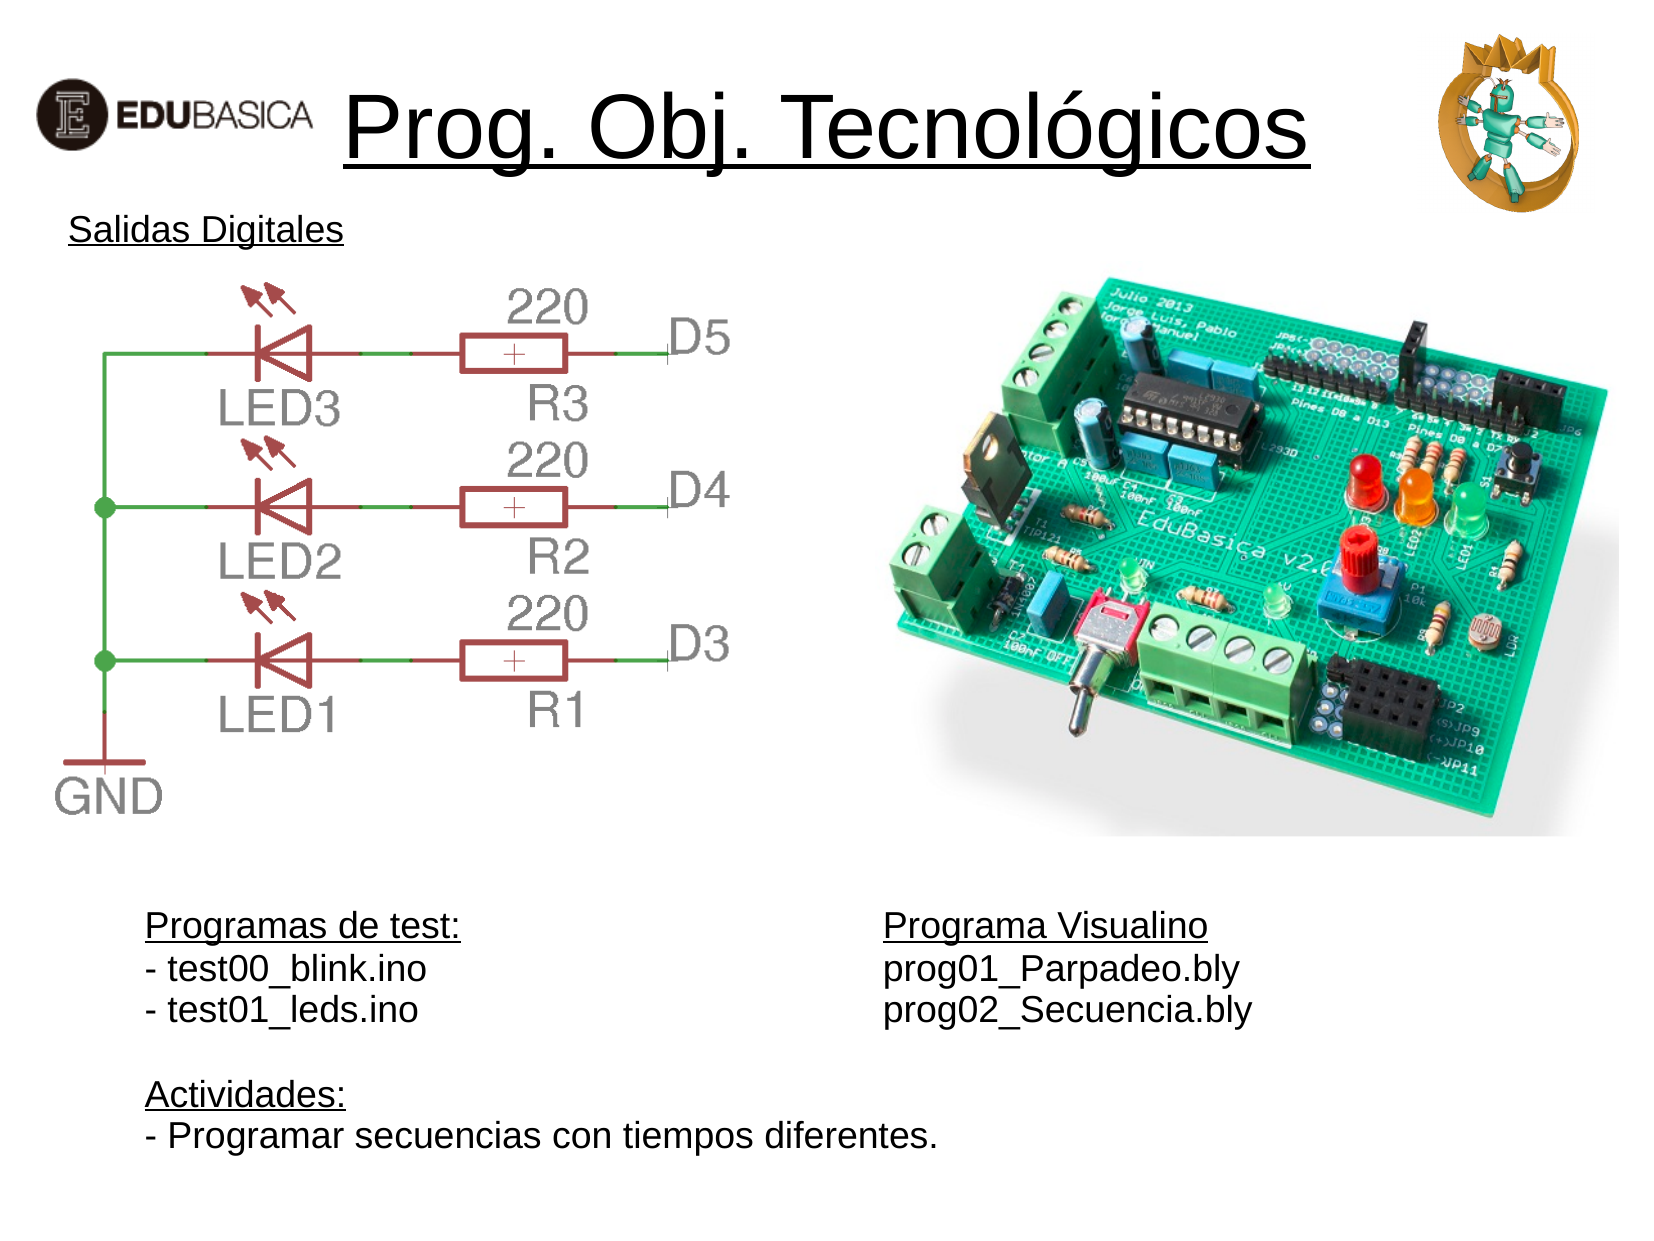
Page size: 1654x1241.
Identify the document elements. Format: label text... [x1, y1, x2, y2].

picture [875, 261, 1619, 839]
title Prog. Obj. Tecnológicos [82, 23, 1571, 231]
picture [35, 77, 316, 154]
text_box Salidas Digitales [53, 200, 360, 258]
text_box Programas de test: Programa Visualino - test00_blink.ino prog01_Parpadeo.bly - test01_leds.ino prog02_Secuencia.bly Actividades: - Programar secuencias con tiempos diferentes. [129, 897, 1560, 1165]
picture [41, 268, 780, 829]
picture [1417, 33, 1595, 213]
